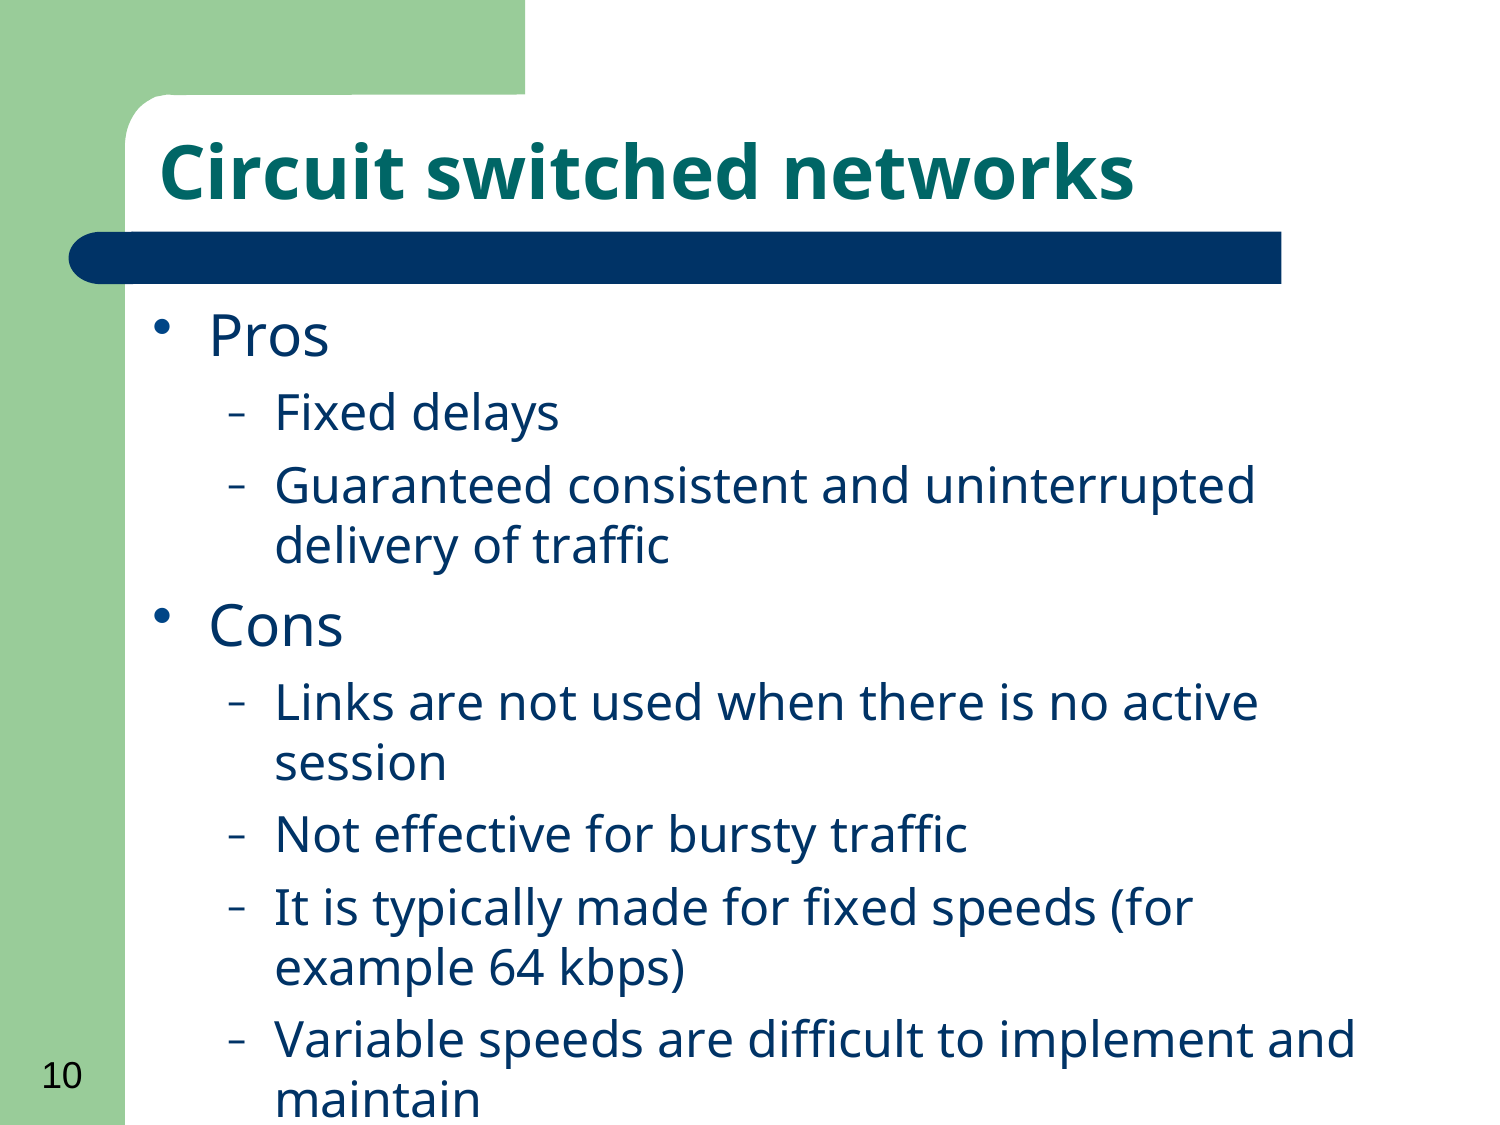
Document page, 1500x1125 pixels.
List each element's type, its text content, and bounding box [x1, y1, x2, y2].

title Circuit switched networks [143, 109, 1427, 224]
list Pros Fixed delays Guaranteed consistent and uninterrupted delivery of traffic Cons Links are not used when there is no active session Not effective for bursty traffic It is typically made for fixed speeds (for example 64 kbps) Variable speeds are difficult to implement and maintain [137, 290, 1400, 1125]
